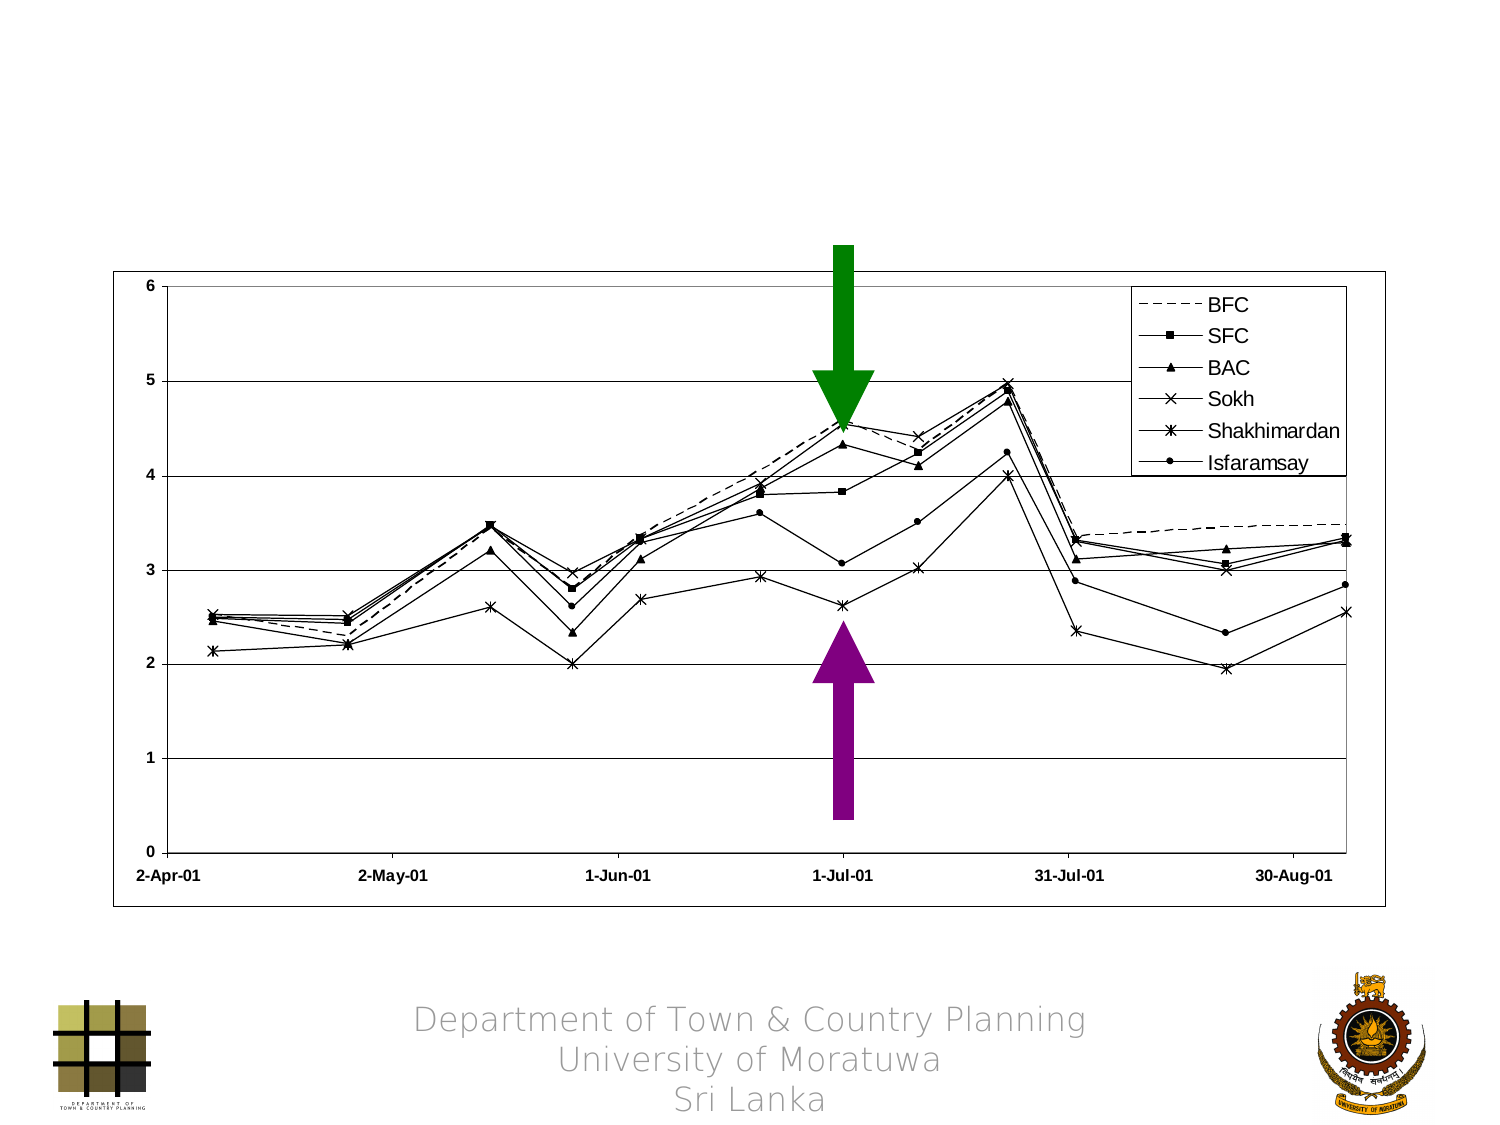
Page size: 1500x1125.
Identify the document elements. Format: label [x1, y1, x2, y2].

picture [104, 262, 1396, 915]
picture [1312, 966, 1435, 1125]
picture [53, 1000, 151, 1110]
